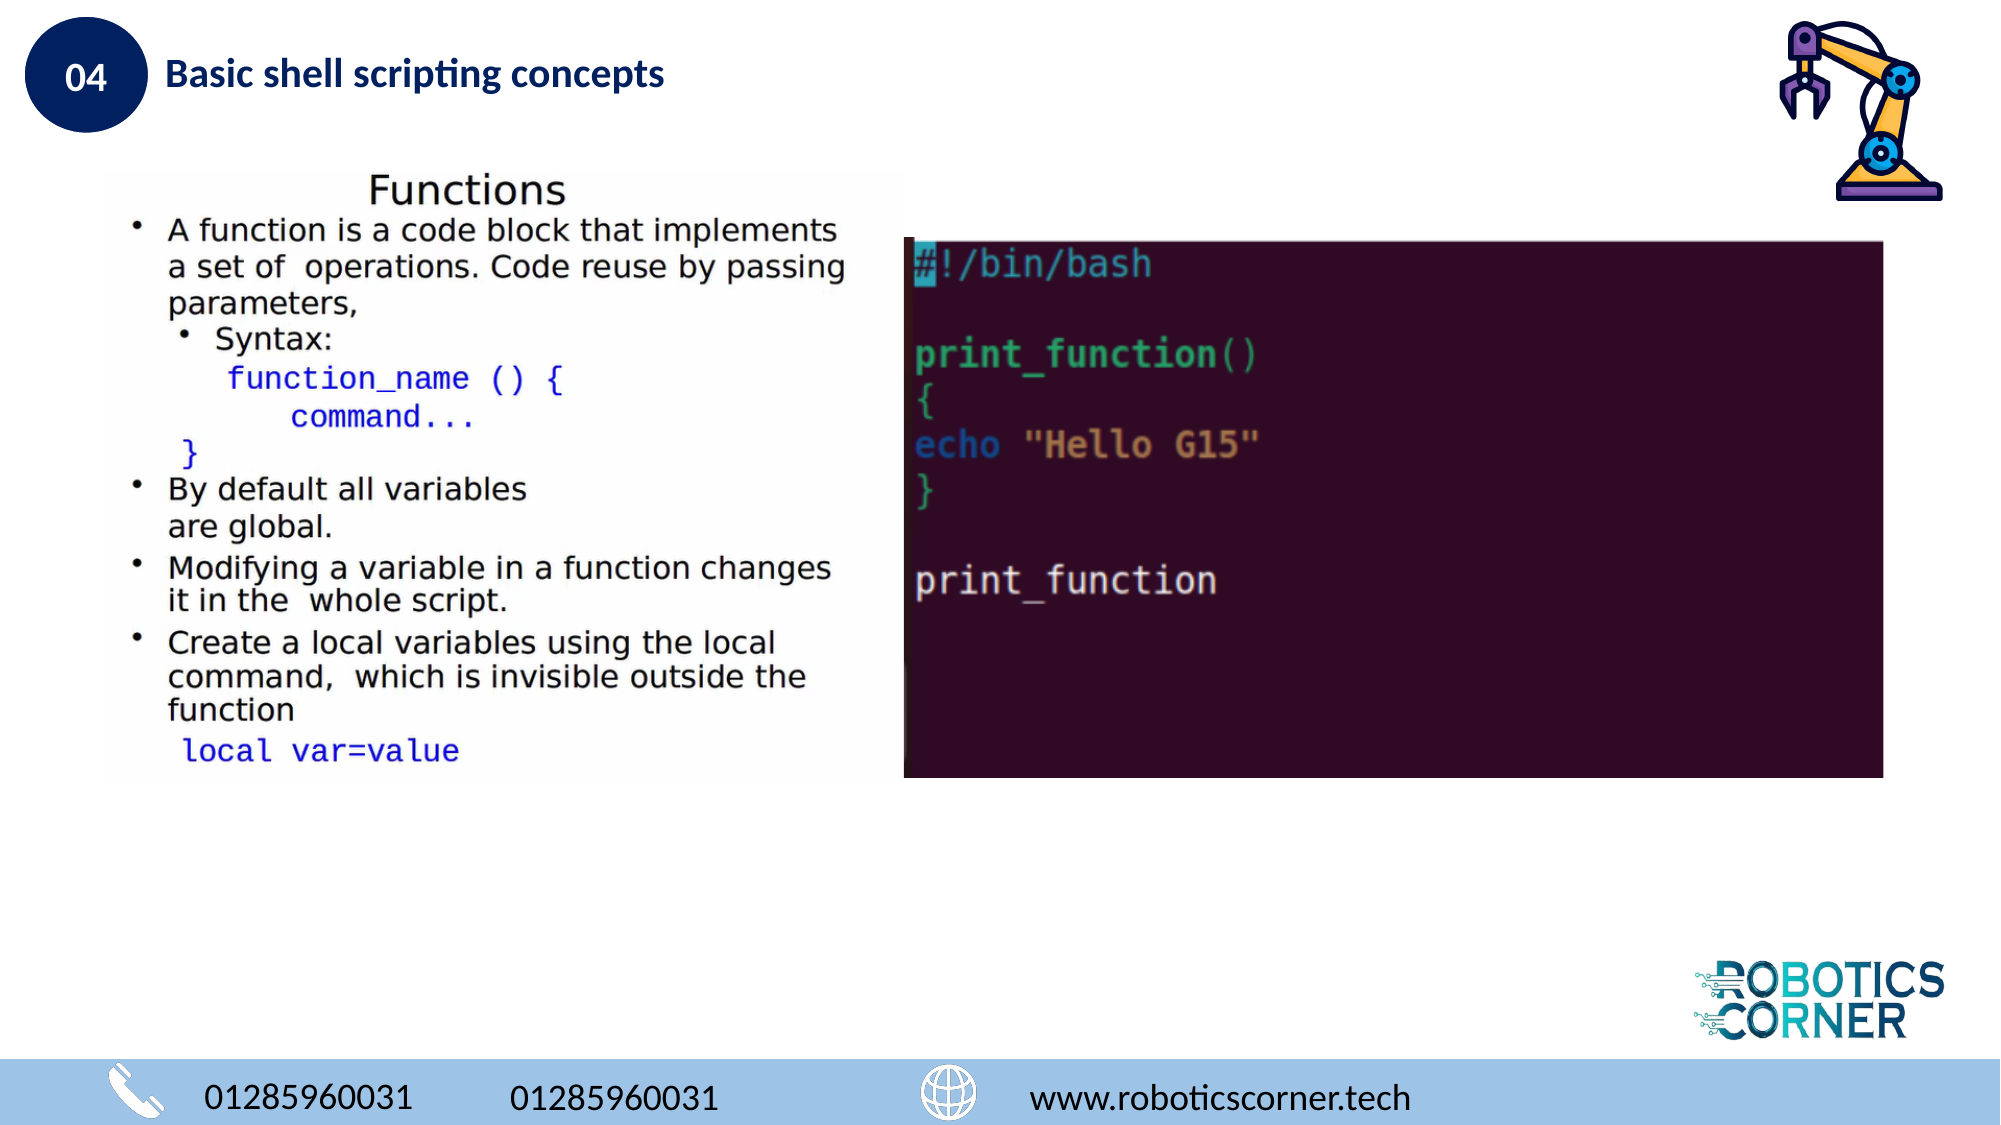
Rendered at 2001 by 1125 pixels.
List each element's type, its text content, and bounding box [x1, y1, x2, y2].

picture [103, 1057, 170, 1124]
picture [1771, 21, 1951, 201]
picture [103, 170, 1884, 778]
text_box Basic shell scripting concepts [150, 38, 705, 154]
text_box www.roboticscorner.tech [1014, 1065, 1546, 1125]
text_box 04 [22, 14, 150, 136]
picture [915, 1059, 981, 1125]
text_box [981, 1059, 1680, 1125]
picture [1680, 859, 1953, 1125]
text_box 01285960031 [495, 1064, 827, 1125]
text_box [1953, 1059, 2000, 1125]
text_box [0, 1059, 915, 1125]
text_box 01285960031 [189, 1064, 495, 1125]
